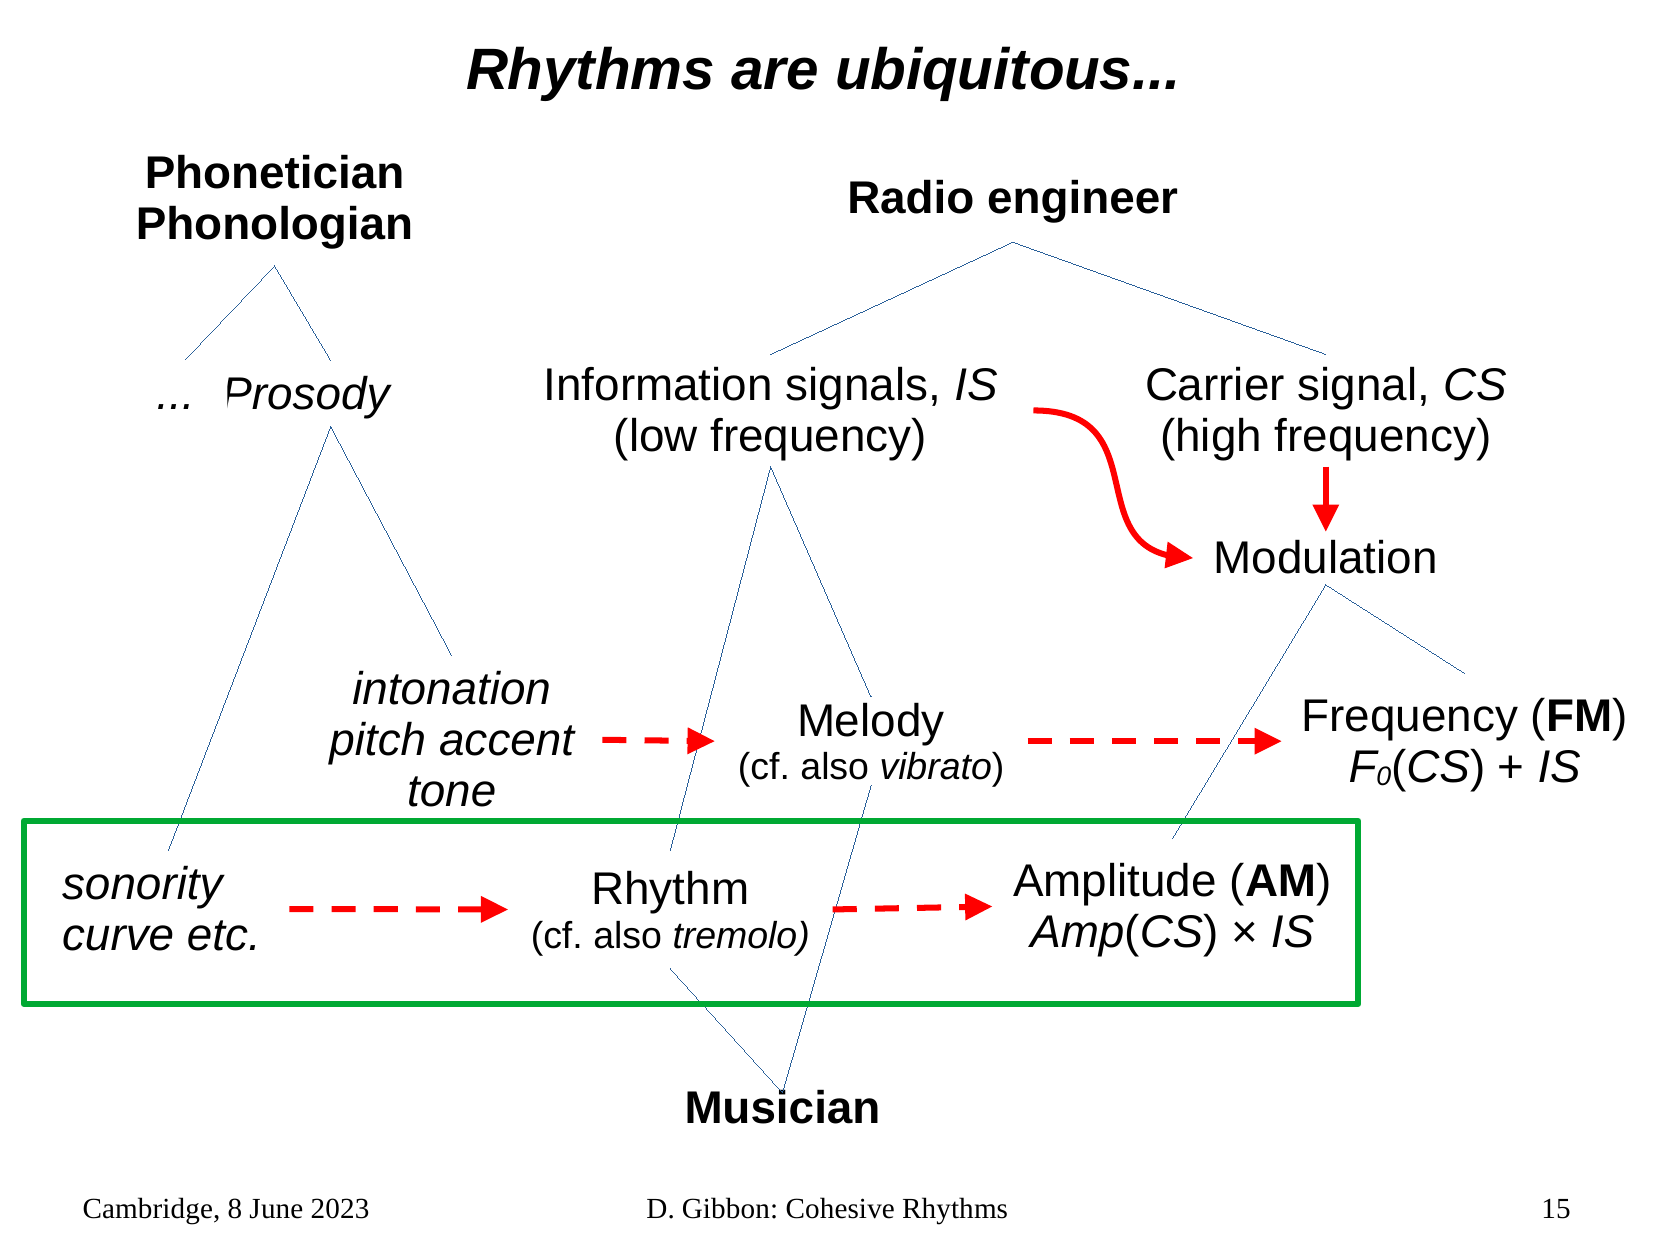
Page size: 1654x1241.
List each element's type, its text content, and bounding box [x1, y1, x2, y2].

text_box Prosody [228, 360, 455, 427]
text_box Radio engineer [773, 153, 1252, 243]
text_box intonation pitch accent tone [301, 655, 603, 818]
text_box Modulation [1192, 531, 1459, 585]
text_box Rhythm (cf. also tremolo) [507, 850, 833, 969]
text_box Information signals, IS (low frequency) [507, 354, 1034, 467]
text_box Prosody [230, 381, 247, 393]
text_box Musician [637, 1062, 928, 1152]
text_box Phonetician Phonologian [82, 129, 467, 266]
text_box ... [141, 360, 228, 427]
text_box sonority curve etc. [47, 850, 290, 968]
text_box Melody (cf. also vibrato) [714, 696, 1028, 786]
title Rhythms are ubiquitous... [11, 19, 1636, 119]
text_box Carrier signal, CS (high frequency) [1098, 354, 1554, 467]
text_box Amplitude (AM) Amp(CS) × IS [992, 838, 1353, 975]
text_box Frequency (FM) F0(CS) + IS [1281, 673, 1648, 810]
